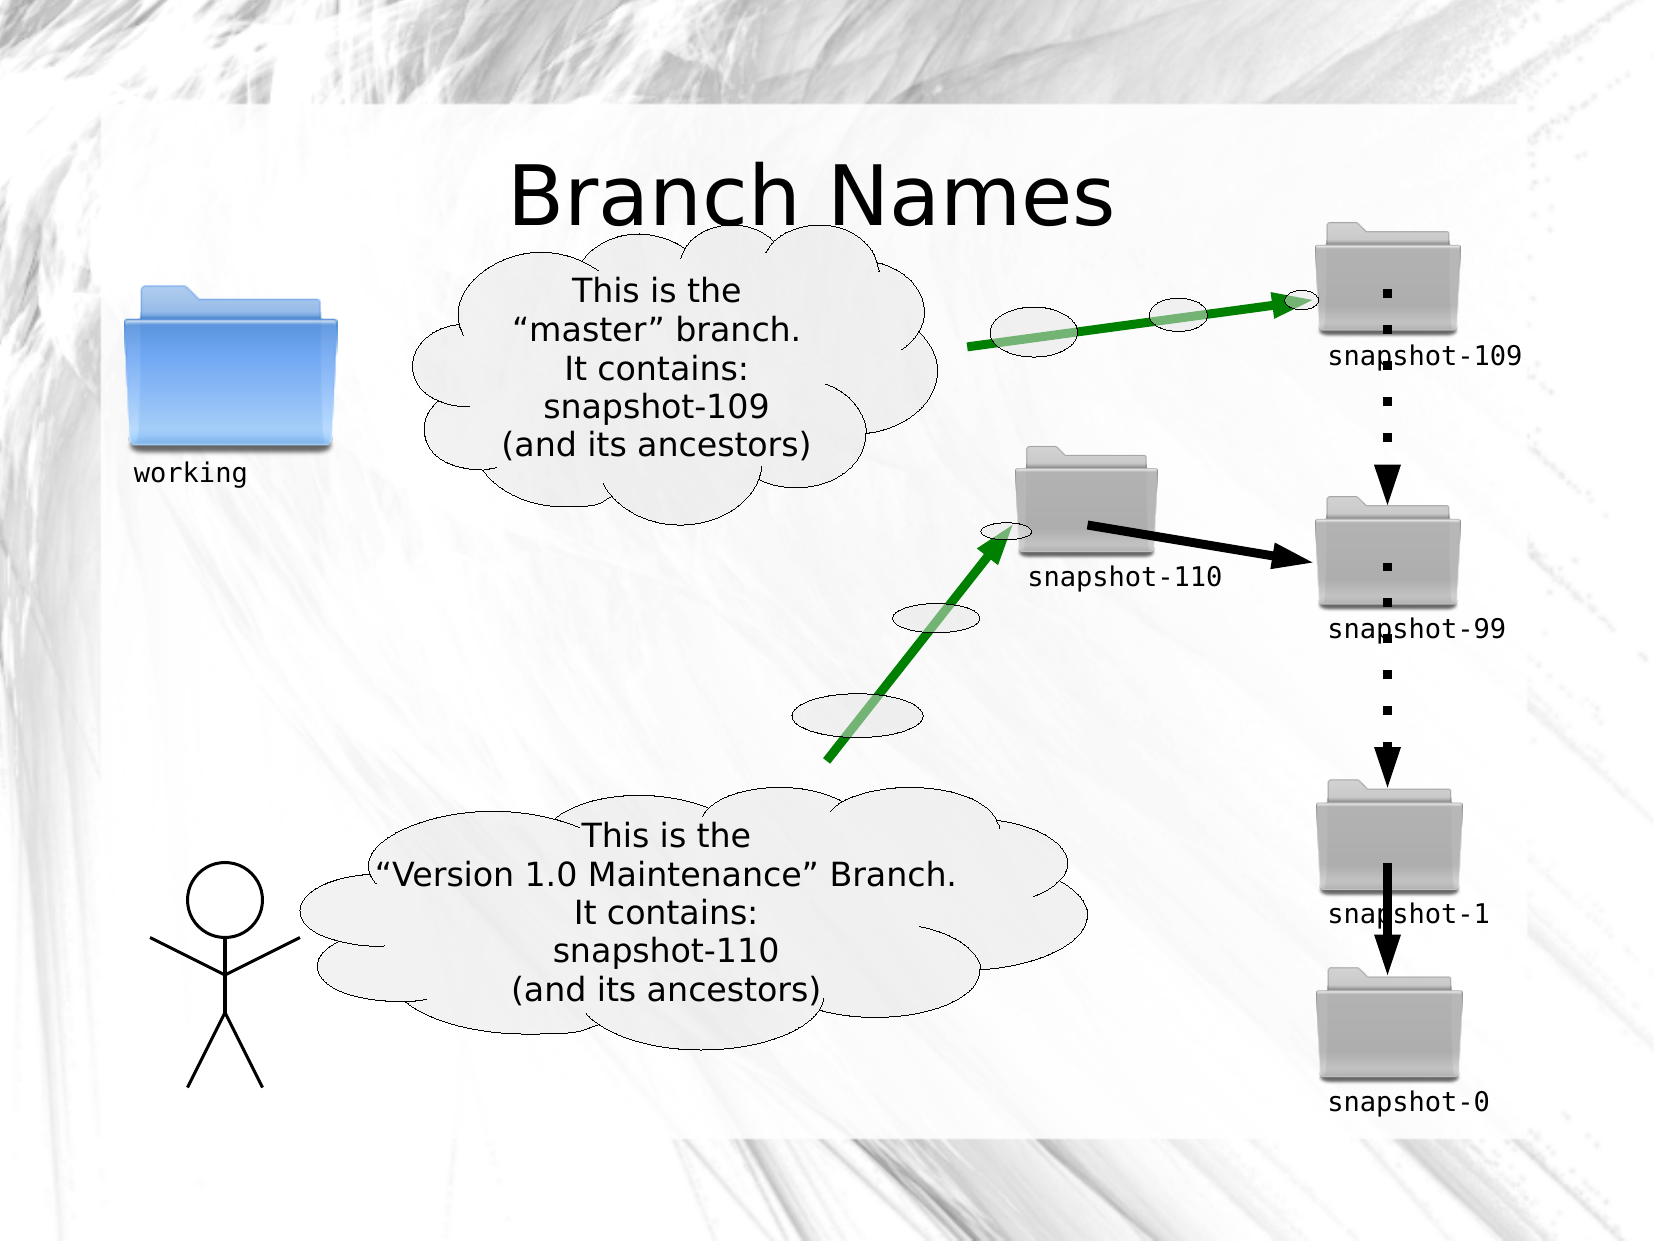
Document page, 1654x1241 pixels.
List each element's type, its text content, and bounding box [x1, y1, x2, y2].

text_box This is the “master” branch. It contains: snapshot-109 (and its ancestors) [990, 307, 1078, 358]
title Branch Names [118, 112, 1506, 281]
text_box working [119, 450, 263, 497]
text_box snapshot-1 [1392, 891, 1505, 938]
picture [0, 0, 1654, 1241]
text_box snapshot-0 [1312, 1078, 1505, 1126]
text_box snapshot-110 [1012, 553, 1238, 601]
text_box snapshot-99 [1312, 606, 1521, 653]
text_box This is the “Version 1.0 Maintenance” Branch. It contains: snapshot-110 (and its ancestors) [299, 787, 1088, 1051]
text_box This is the “master” branch. It contains: snapshot-109 (and its ancestors) [412, 225, 938, 526]
text_box This is the “master” branch. It contains: snapshot-109 (and its ancestors) [1149, 298, 1208, 332]
text_box This is the “Version 1.0 Maintenance” Branch. It contains: snapshot-110 (and its ancestors) [791, 693, 924, 738]
text_box This is the “Version 1.0 Maintenance” Branch. It contains: snapshot-110 (and its ancestors) [892, 603, 980, 633]
text_box snapshot-1 [1312, 891, 1383, 938]
text_box snapshot-109 [1312, 332, 1538, 379]
